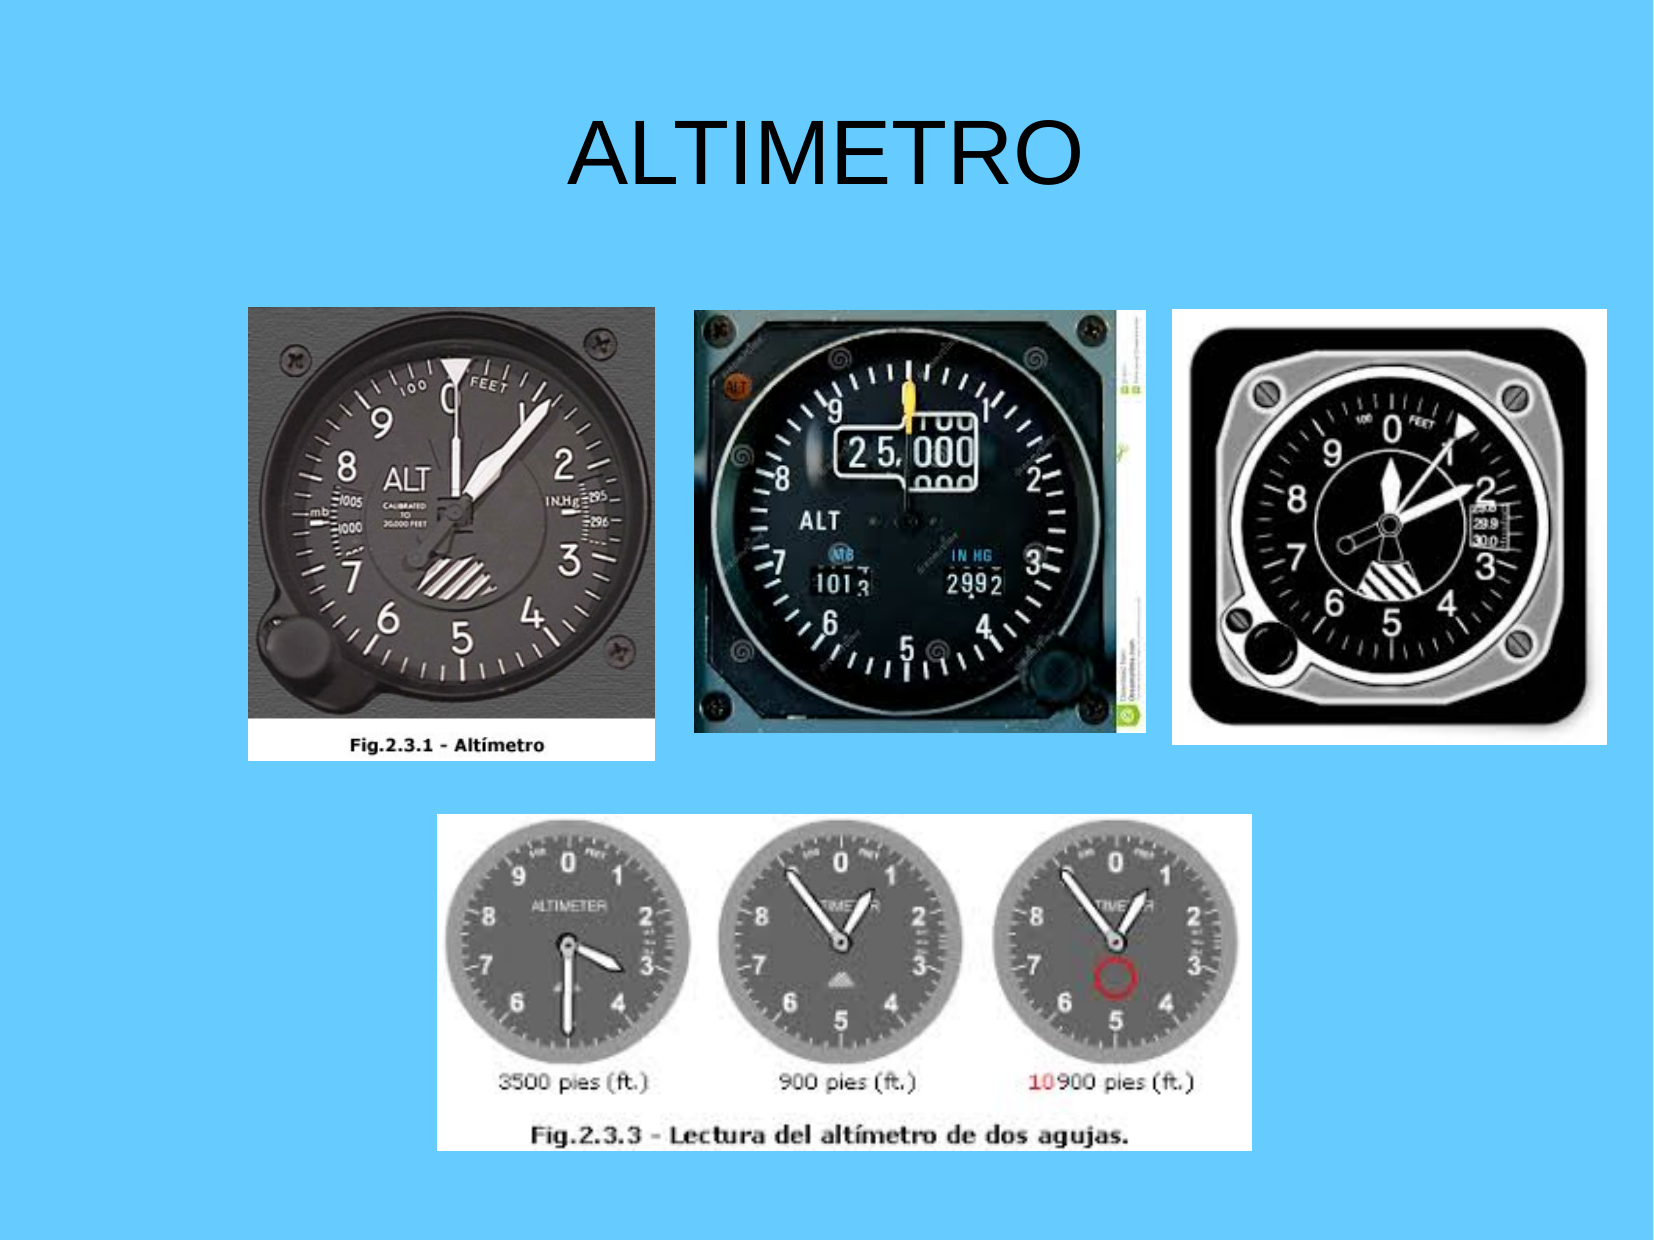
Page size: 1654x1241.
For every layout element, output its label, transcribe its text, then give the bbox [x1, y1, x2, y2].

picture [437, 814, 1252, 1151]
picture [694, 310, 1146, 733]
picture [248, 307, 655, 761]
picture [1172, 309, 1607, 745]
title ALTIMETRO [82, 49, 1571, 257]
